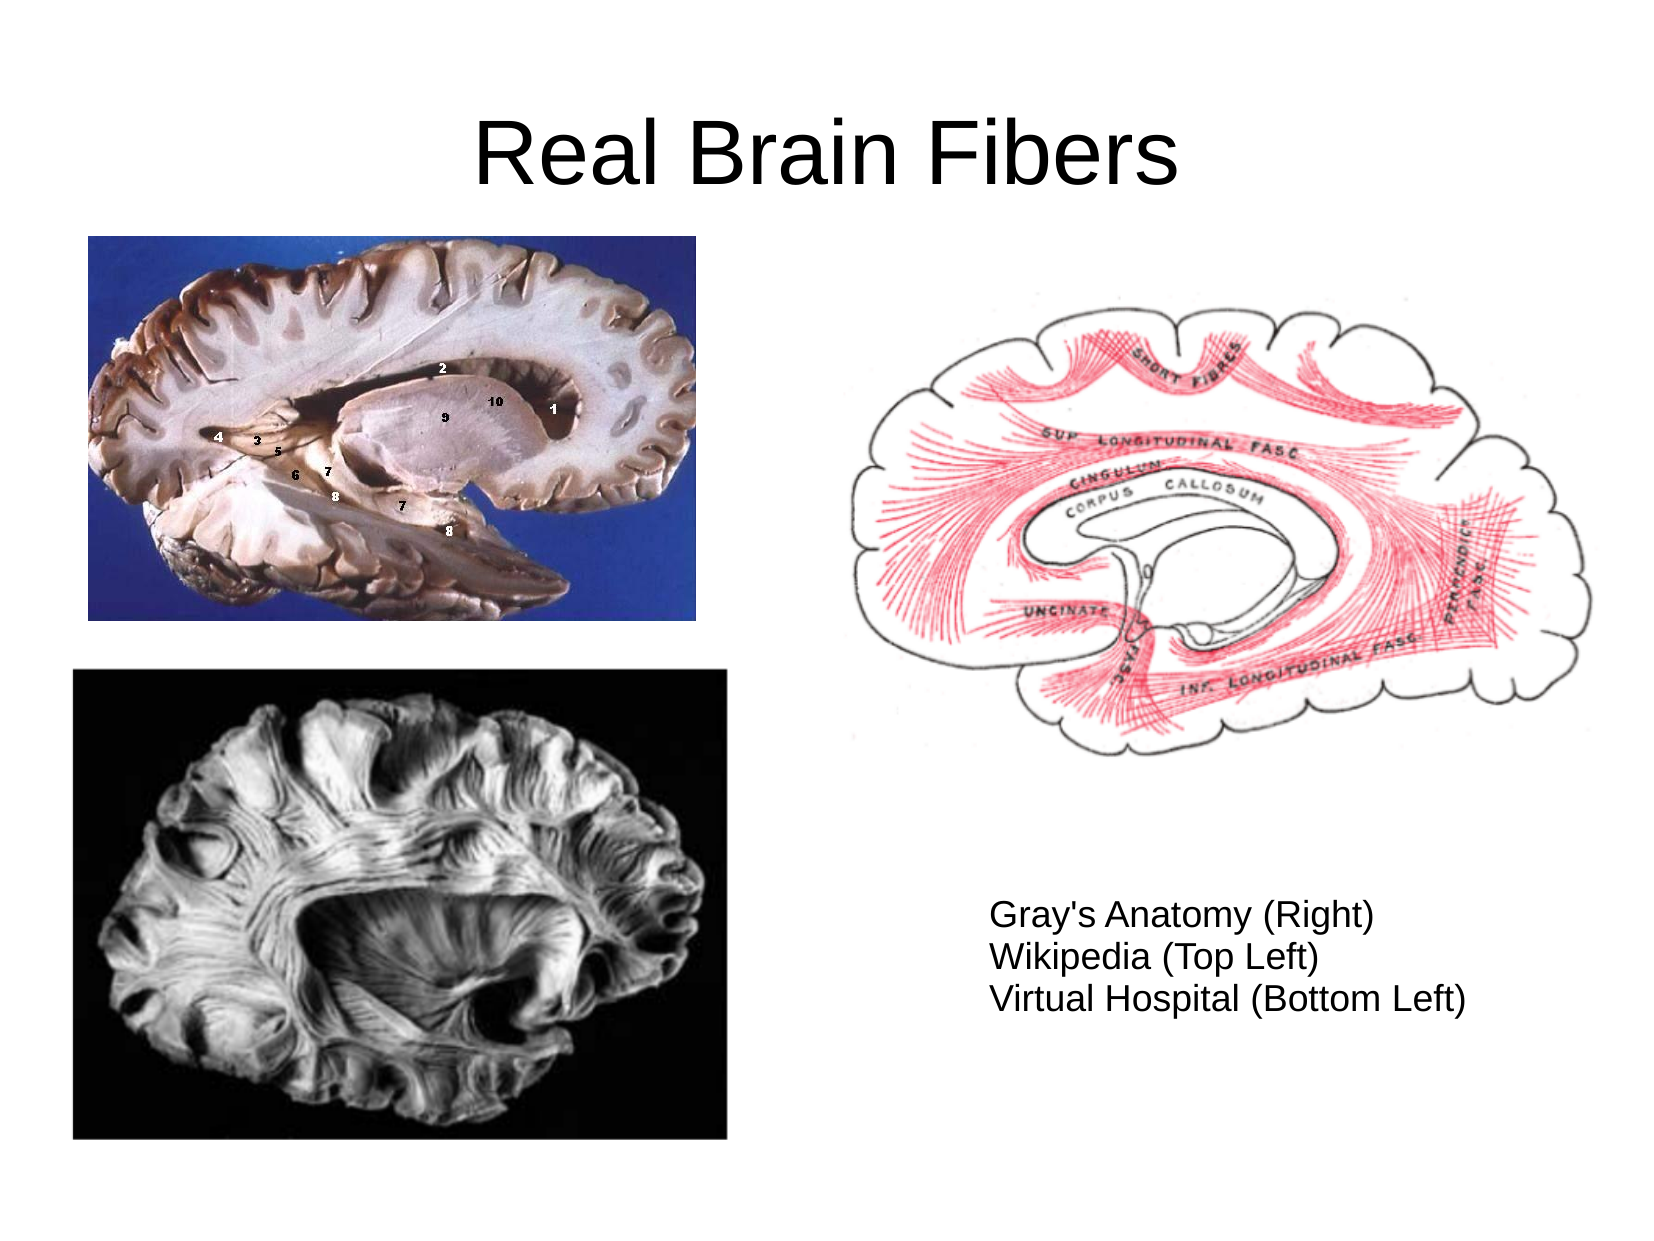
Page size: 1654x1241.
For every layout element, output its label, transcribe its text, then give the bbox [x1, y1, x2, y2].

title Real Brain Fibers [82, 56, 1571, 250]
text_box Gray's Anatomy (Right) Wikipedia (Top Left) Virtual Hospital (Bottom Left) [974, 885, 1493, 1027]
picture [16, 230, 1654, 1166]
